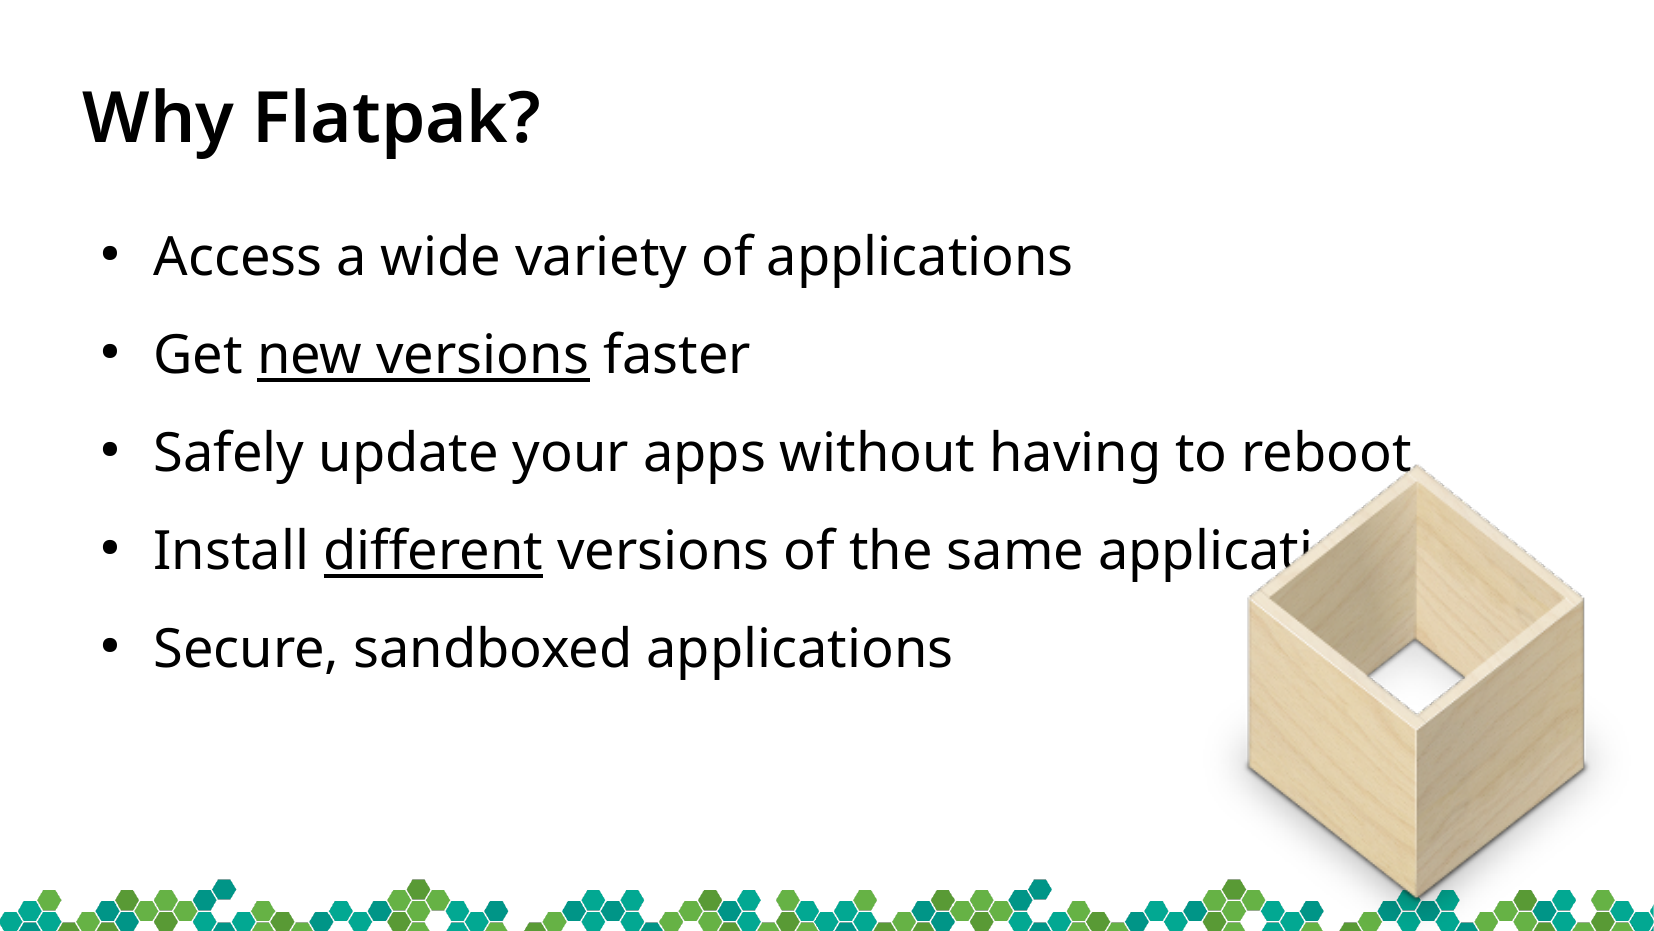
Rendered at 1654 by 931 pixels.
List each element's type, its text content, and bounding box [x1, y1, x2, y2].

picture [0, 460, 1654, 931]
list Access a wide variety of applications Get new versions faster Safely update your apps without having to reboot Install different versions of the same application Secure, sandboxed applications [82, 217, 1571, 855]
title Why Flatpak? [82, 37, 1571, 193]
